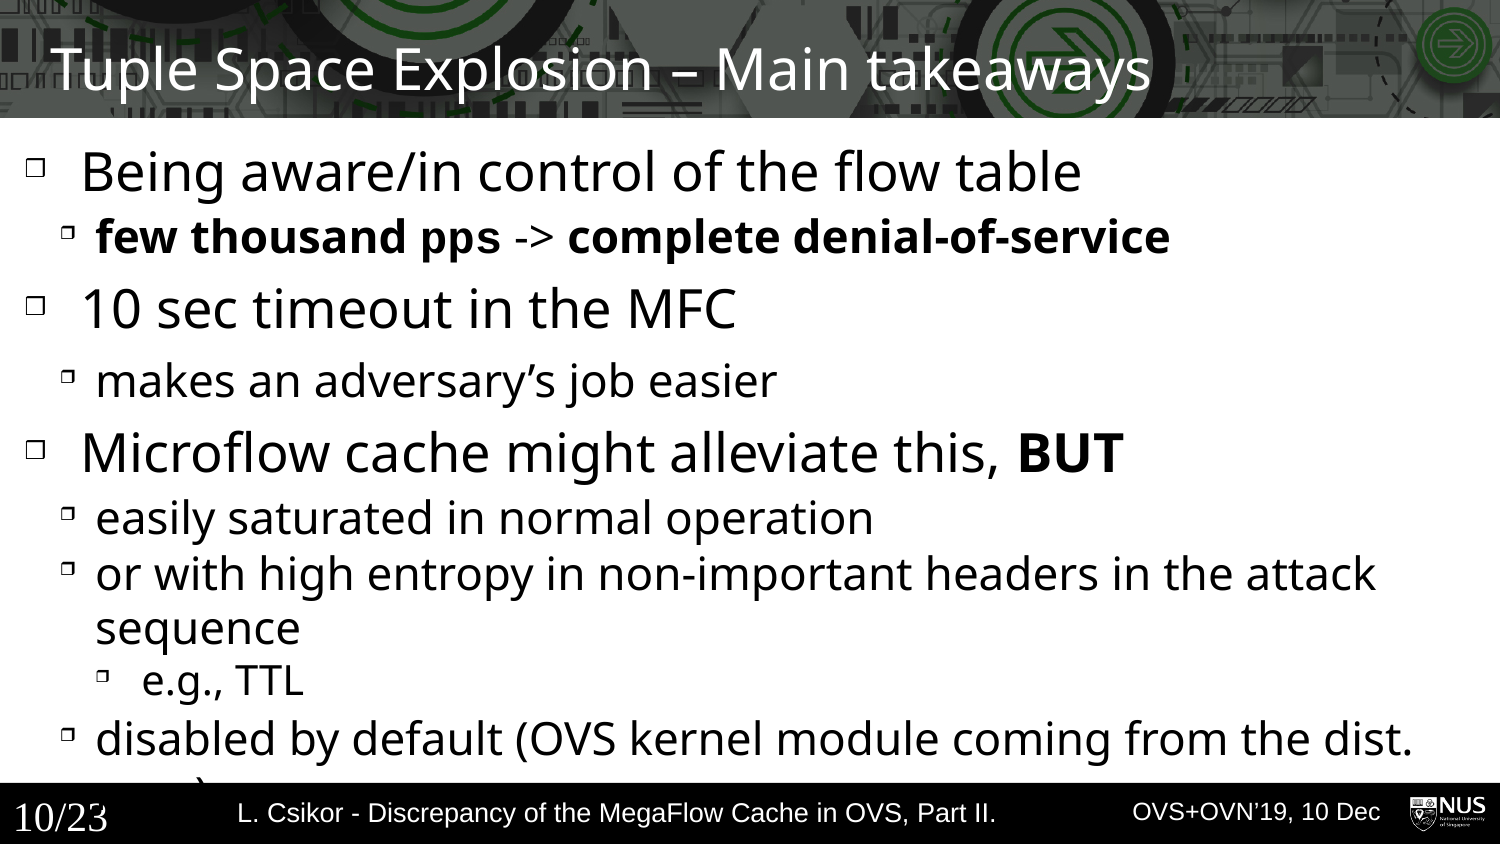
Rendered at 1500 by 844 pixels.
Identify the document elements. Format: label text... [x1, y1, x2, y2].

picture [1395, 782, 1500, 844]
text_box Tuple Space Explosion – Main takeaways [35, 37, 1386, 97]
picture [0, 0, 1500, 118]
text_box Being aware/in control of the flow table few thousand pps -> complete denial-of-service 10 sec timeout in the MFC makes an adversary’s job easier Microflow cache might alleviate this, BUT easily saturated in normal operation or with high entropy in non-important headers in the attack sequence e.g., TTL disabled by default (OVS kernel module coming from the dist. repo) [9, 129, 1490, 770]
